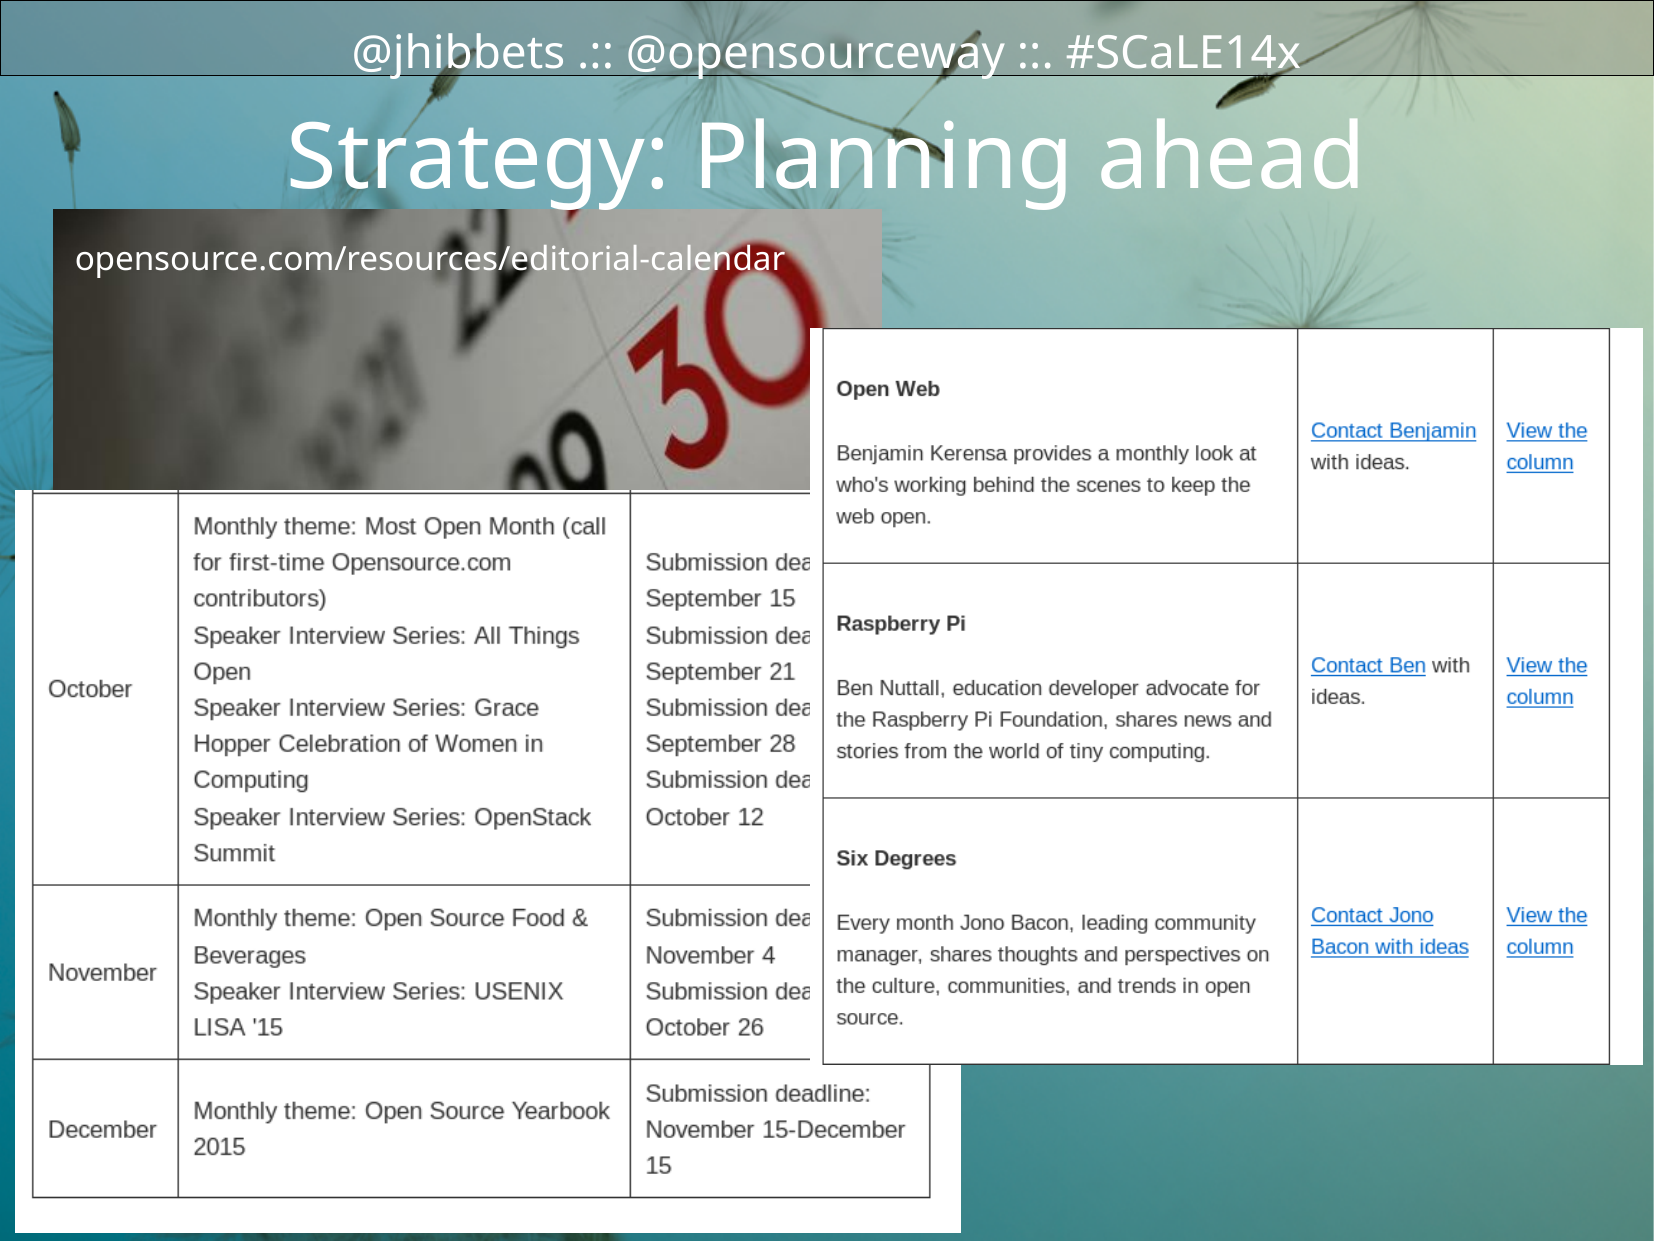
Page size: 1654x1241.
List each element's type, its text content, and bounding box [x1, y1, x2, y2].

text_box opensource.com/resources/editorial-calendar [60, 227, 884, 276]
title Strategy: Planning ahead [82, 49, 1571, 257]
picture [0, 76, 1654, 1241]
